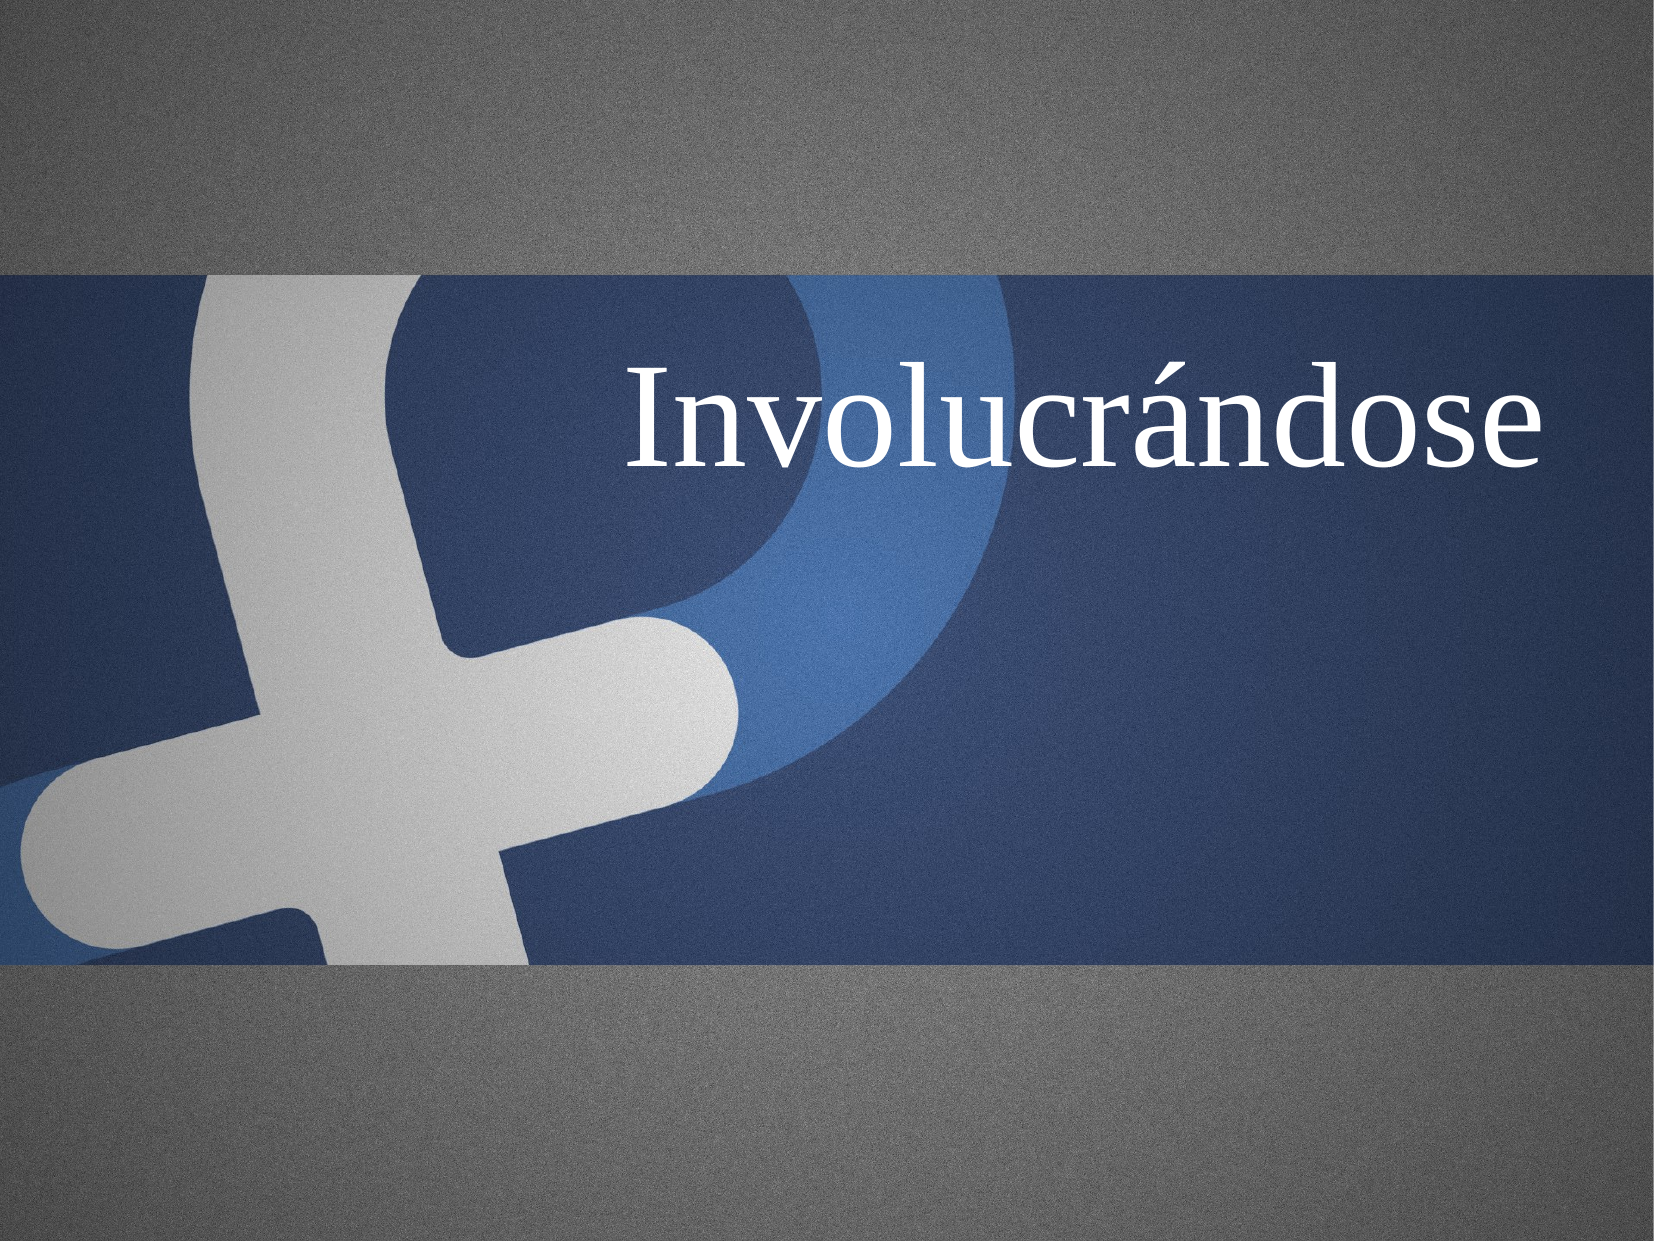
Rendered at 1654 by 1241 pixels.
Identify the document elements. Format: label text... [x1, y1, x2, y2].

text_box Involucrándose [447, 315, 1563, 654]
picture [0, 0, 1654, 1241]
